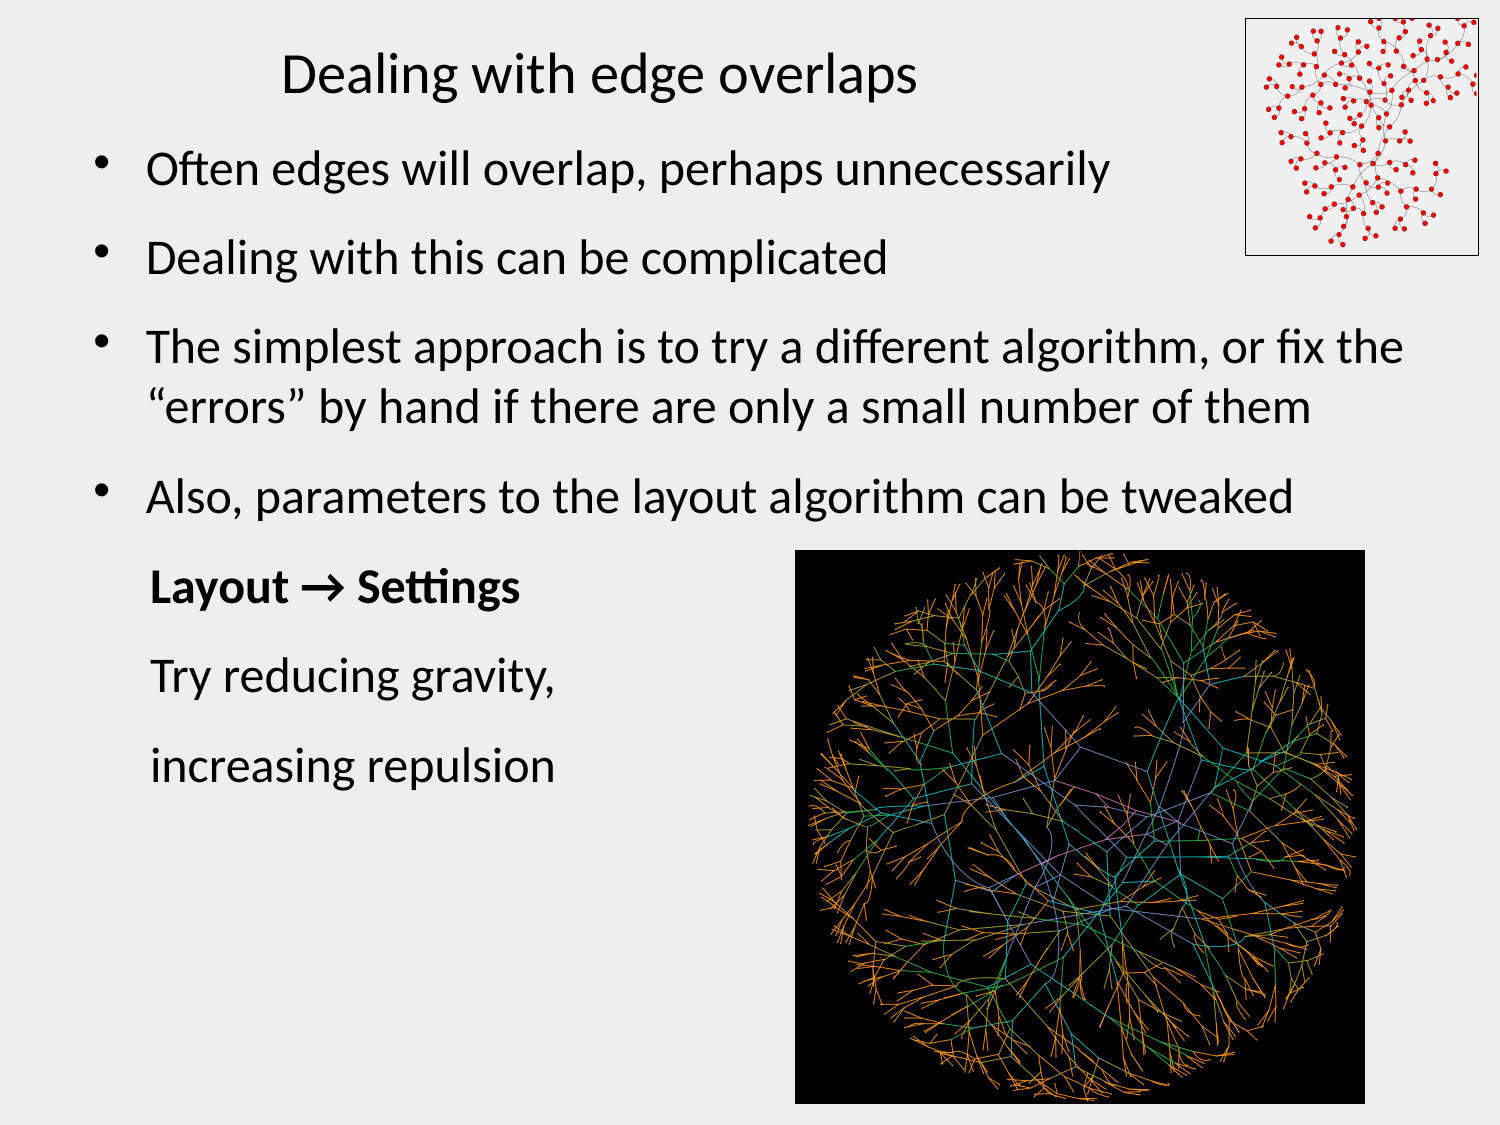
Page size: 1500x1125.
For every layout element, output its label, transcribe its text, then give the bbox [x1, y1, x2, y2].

text_box Dealing with edge overlaps [0, 34, 1275, 106]
picture [1246, 19, 1478, 255]
text_box Often edges will overlap, perhaps unnecessarily Dealing with this can be complicated The simplest approach is to try a different algorithm, or fix the “errors” by hand if there are only a small number of them Also, parameters to the layout algorithm can be tweaked Layout → Settings Try reducing gravity, increasing repulsion [74, 134, 1470, 945]
picture [795, 550, 1365, 1104]
